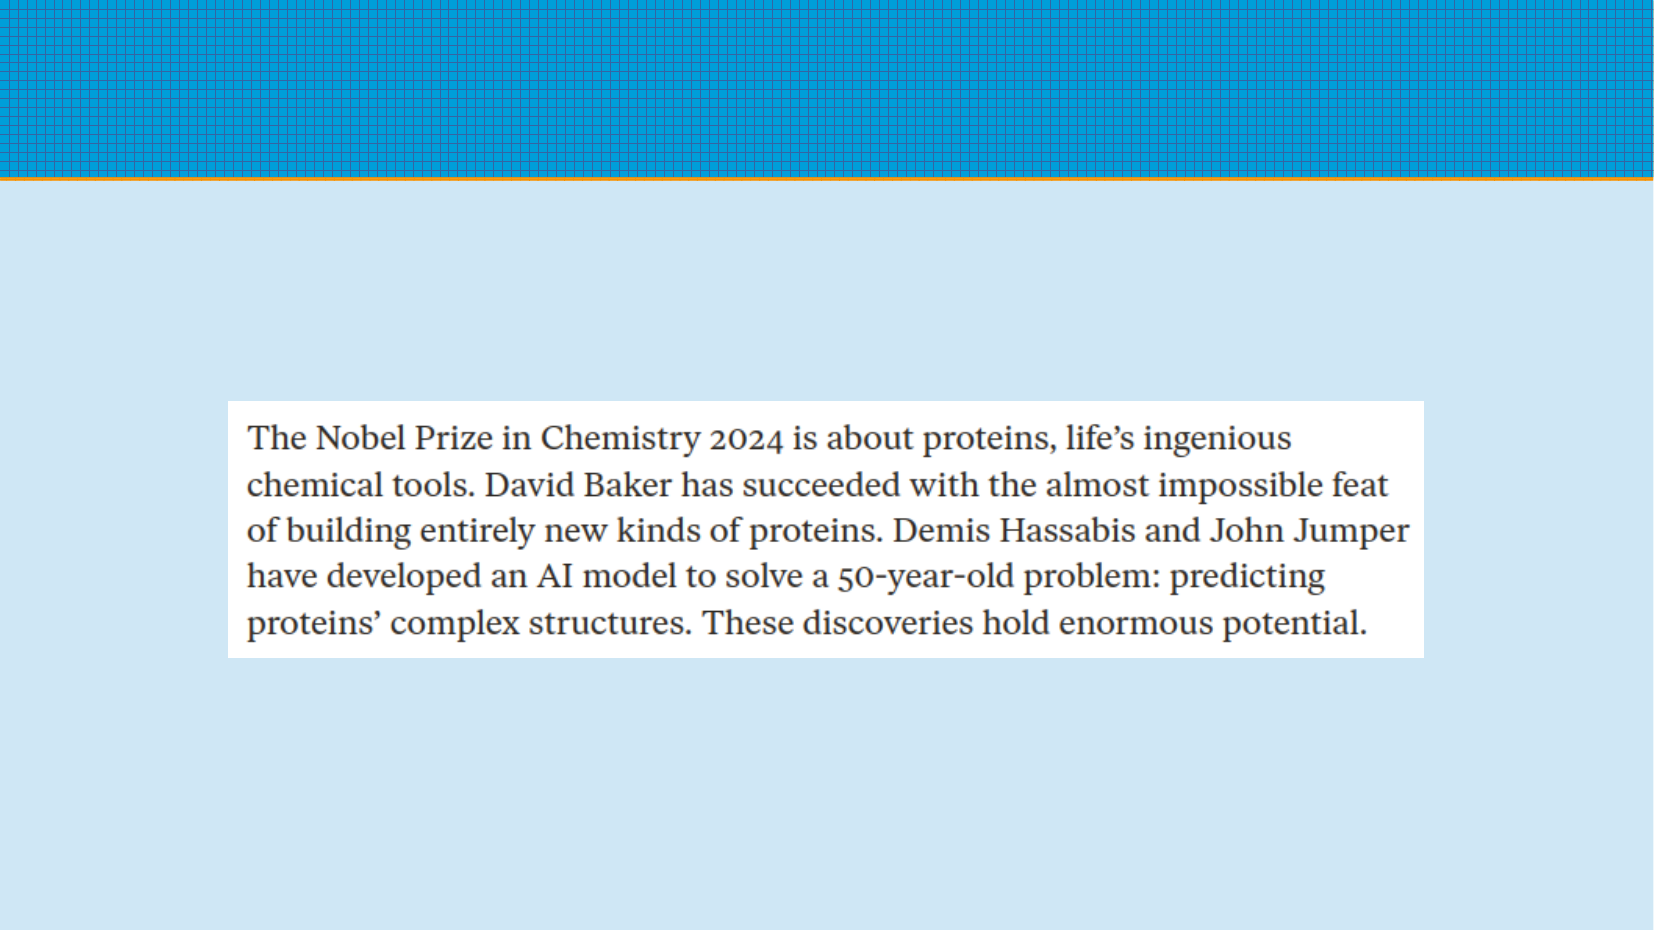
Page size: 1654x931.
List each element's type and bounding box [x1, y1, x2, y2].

picture [228, 401, 1424, 658]
